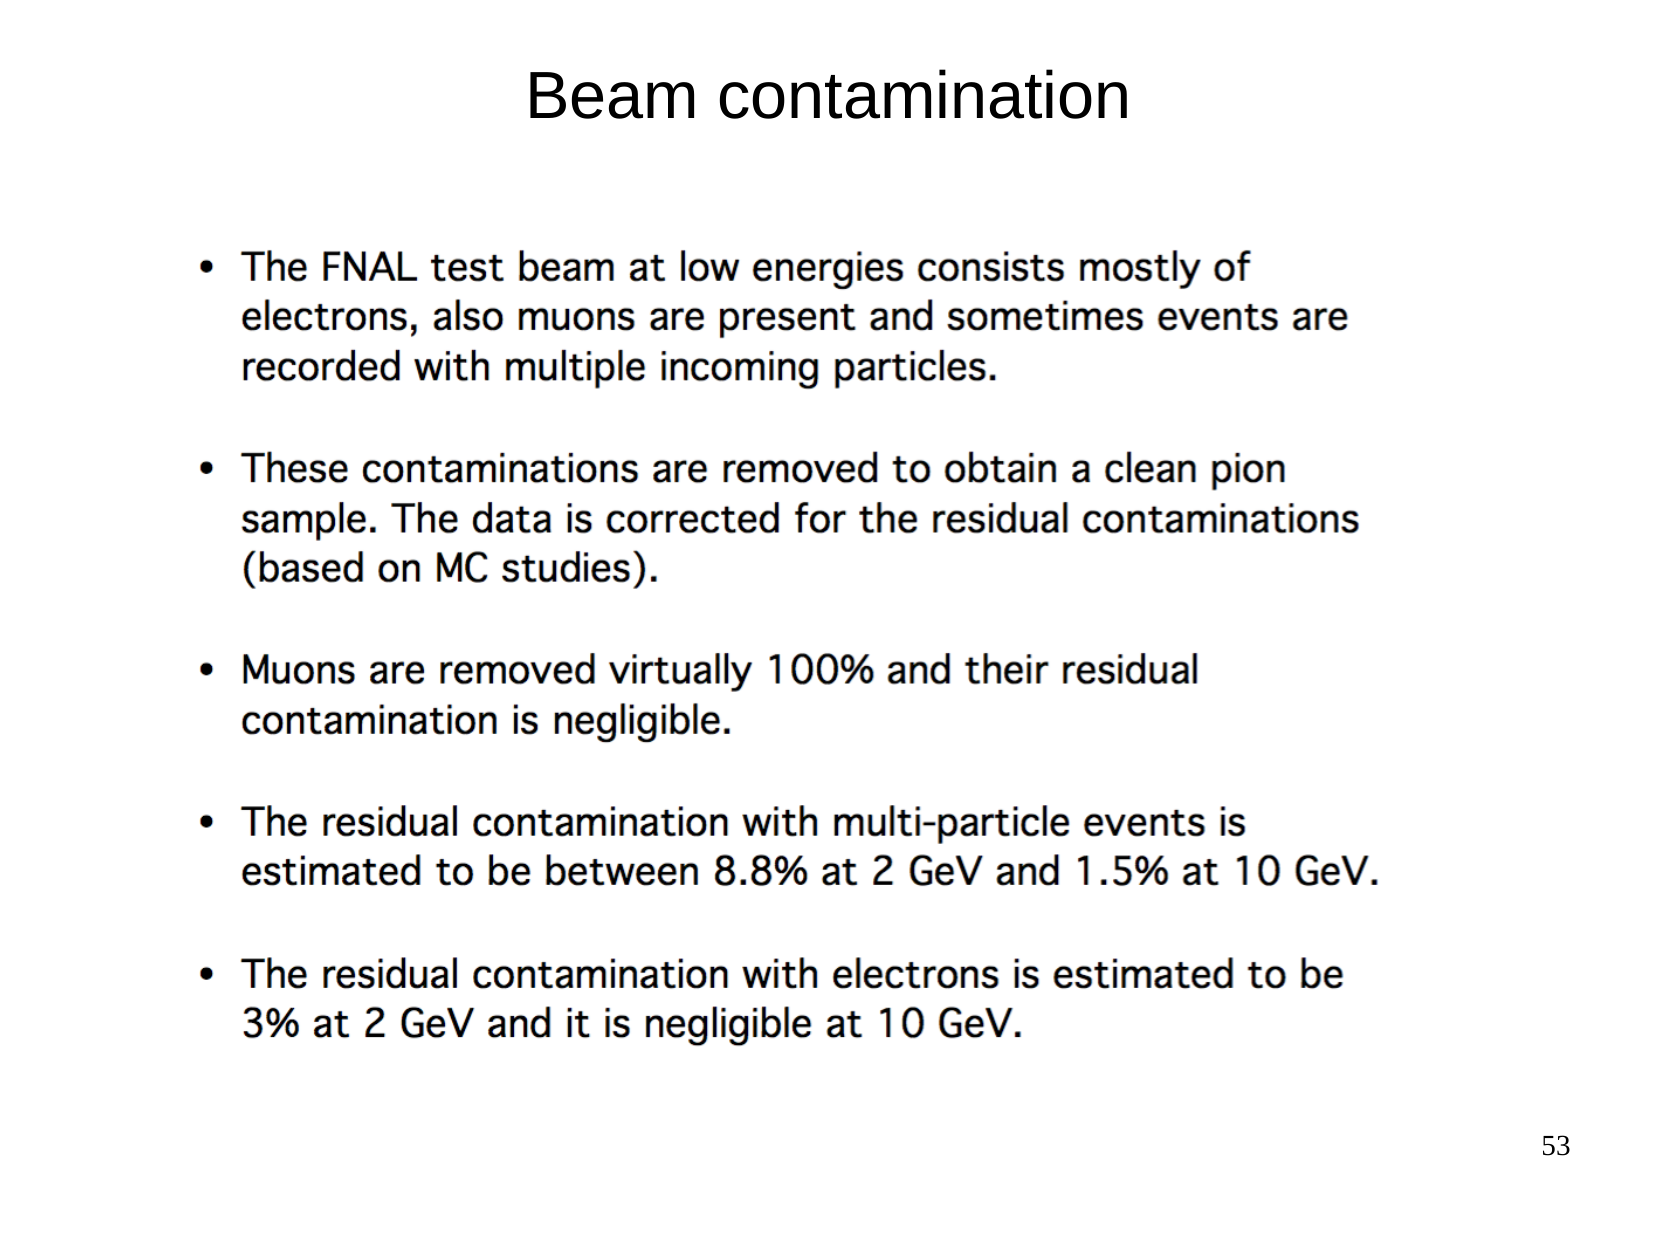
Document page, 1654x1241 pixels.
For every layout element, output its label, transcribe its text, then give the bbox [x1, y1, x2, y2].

picture [162, 220, 1463, 1091]
title Beam contamination [85, 52, 1571, 138]
